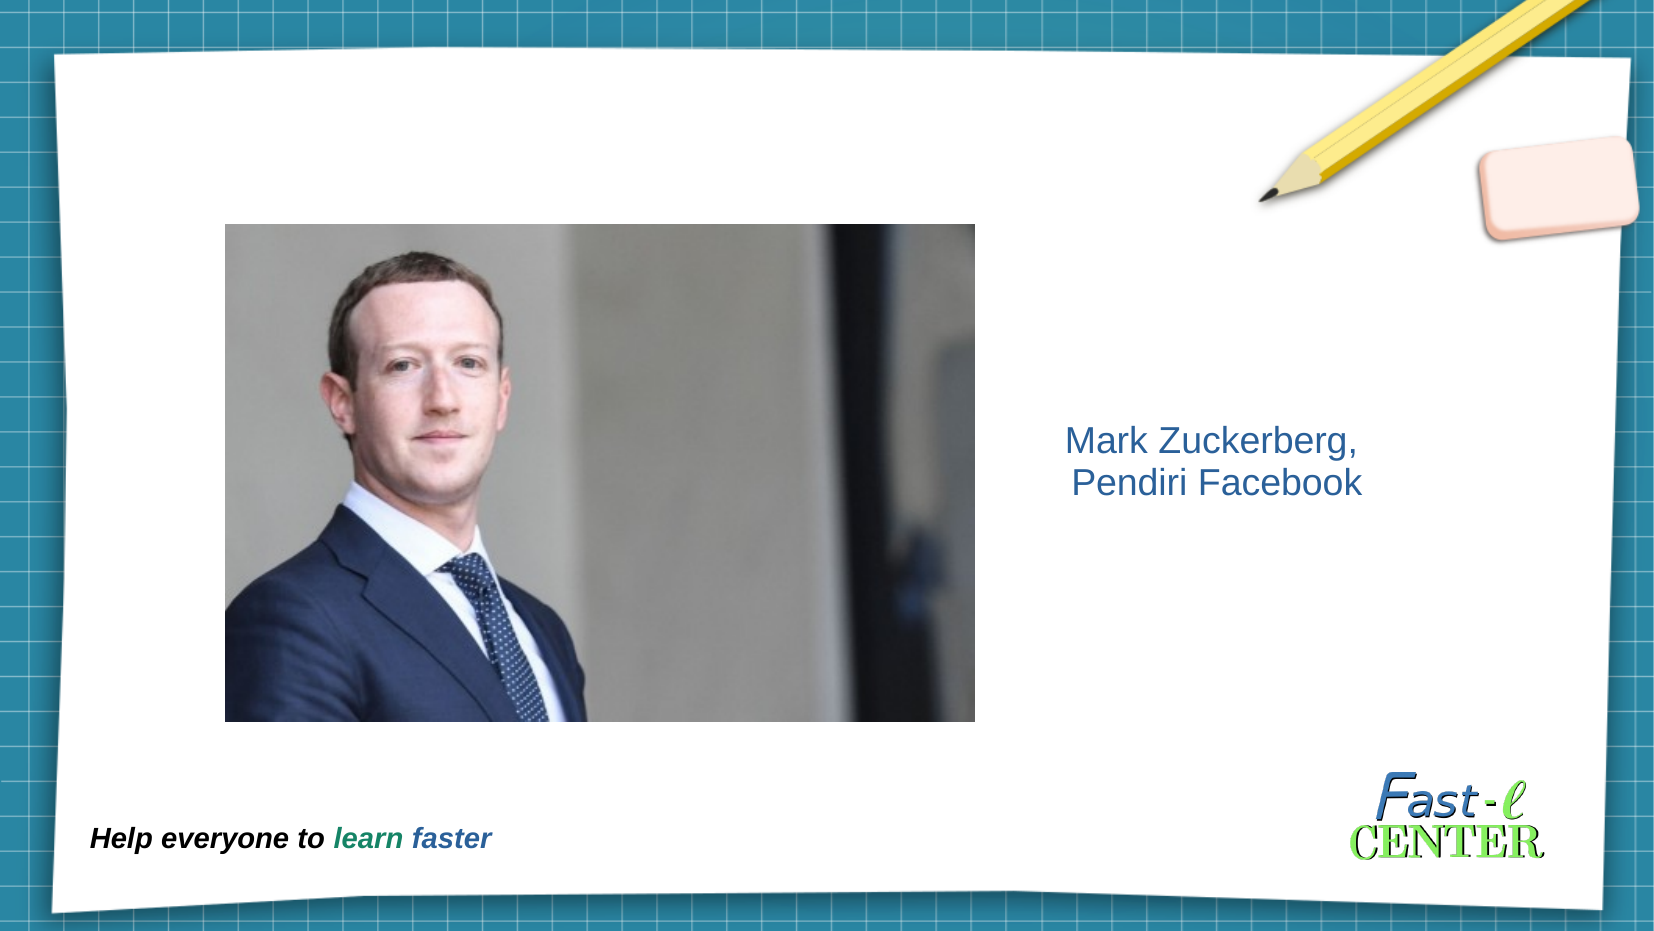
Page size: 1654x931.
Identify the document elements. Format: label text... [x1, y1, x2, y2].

text_box Mark Zuckerberg, Pendiri Facebook [1050, 412, 1527, 512]
text_box Help everyone to learn faster [75, 814, 507, 863]
picture [0, 0, 1654, 931]
